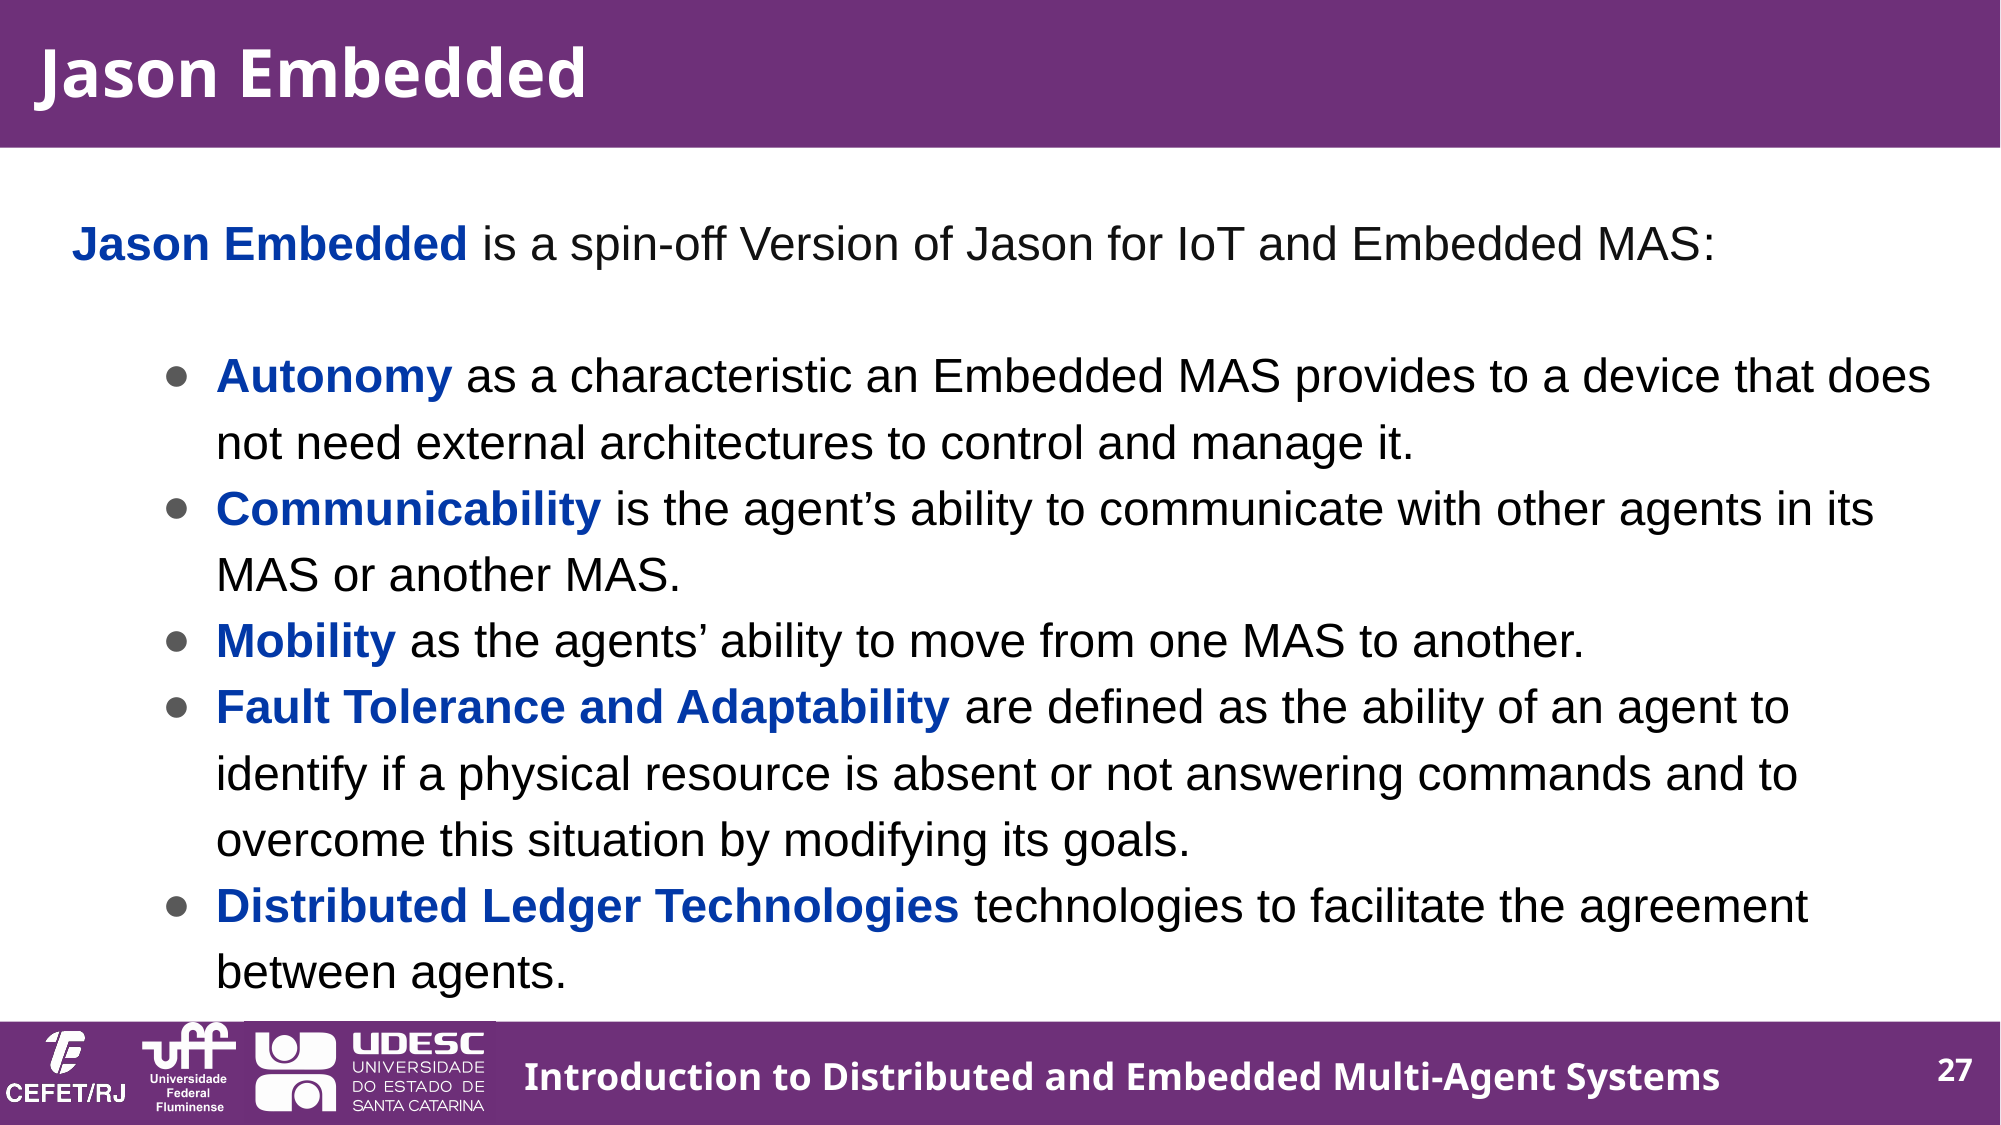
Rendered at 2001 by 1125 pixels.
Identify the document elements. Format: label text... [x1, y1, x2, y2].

picture [141, 1021, 237, 1117]
picture [6, 1009, 125, 1125]
text_box Jason Embedded is a spin-off Version of Jason for IoT and Embedded MAS: Autonomy as a characteristic an Embedded MAS provides to a device that does not need external architectures to control and manage it. Communicability is the agent’s ability to communicate with other agents in its MAS or another MAS. Mobility as the agents’ ability to move from one MAS to another. Fault Tolerance and Adaptability are defined as the ability of an agent to identify if a physical resource is absent or not answering commands and to overcome this situation by modifying its goals. Distributed Ledger Technologies technologies to facilitate the agreement between agents. [57, 188, 1967, 1016]
picture [244, 1021, 496, 1123]
text_box Jason Embedded [25, 23, 1999, 119]
